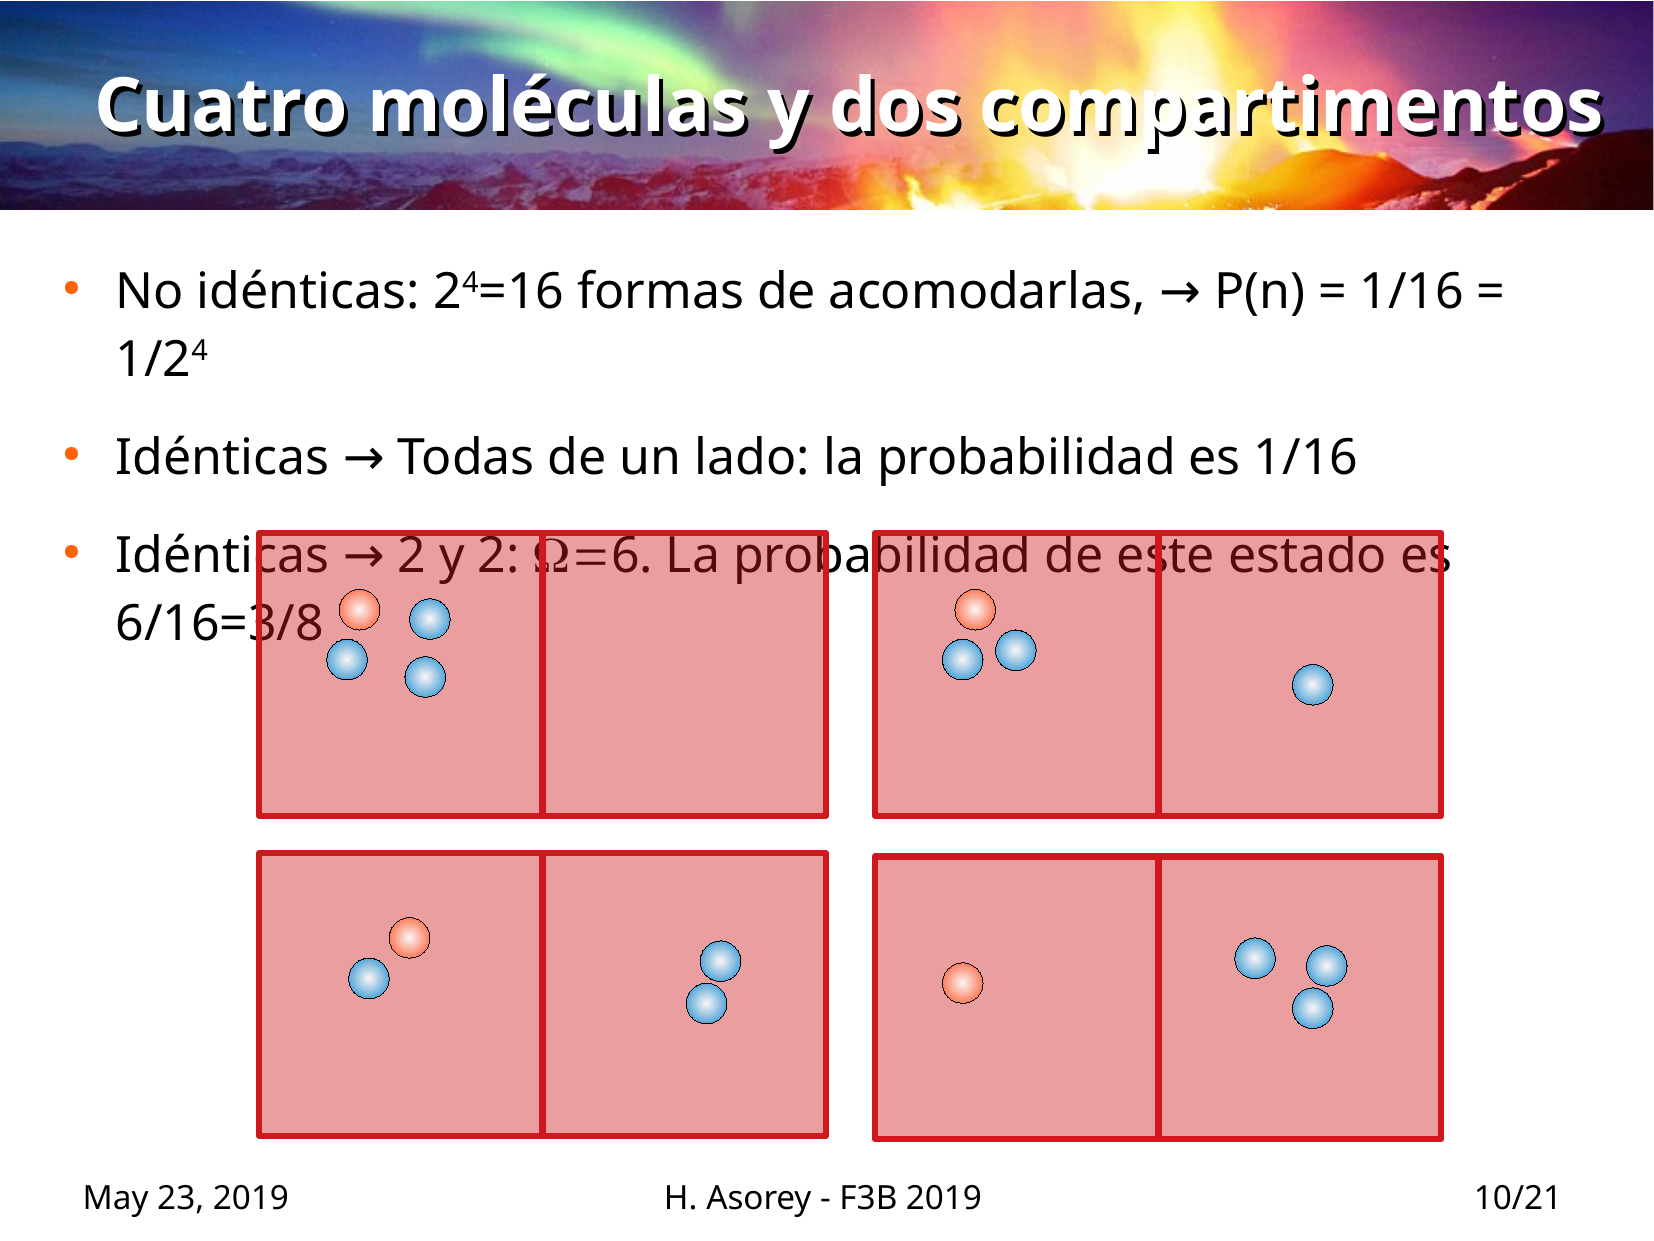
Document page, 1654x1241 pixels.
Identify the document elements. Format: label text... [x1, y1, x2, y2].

text_box [874, 532, 1442, 816]
title Cuatro moléculas y dos compartimentos [45, 15, 1606, 191]
picture [0, 1, 1654, 210]
text_box [874, 856, 1442, 1140]
text_box [259, 853, 826, 1137]
list No idénticas: 24=16 formas de acomodarlas, → P(n) = 1/16 = 1/24 Idénticas → Todas de un lado: la probabilidad es 1/16 Idénticas → 2 y 2: W=6. La probabilidad de este estado es 6/16=3/8 [45, 255, 1606, 1156]
text_box [259, 532, 826, 816]
